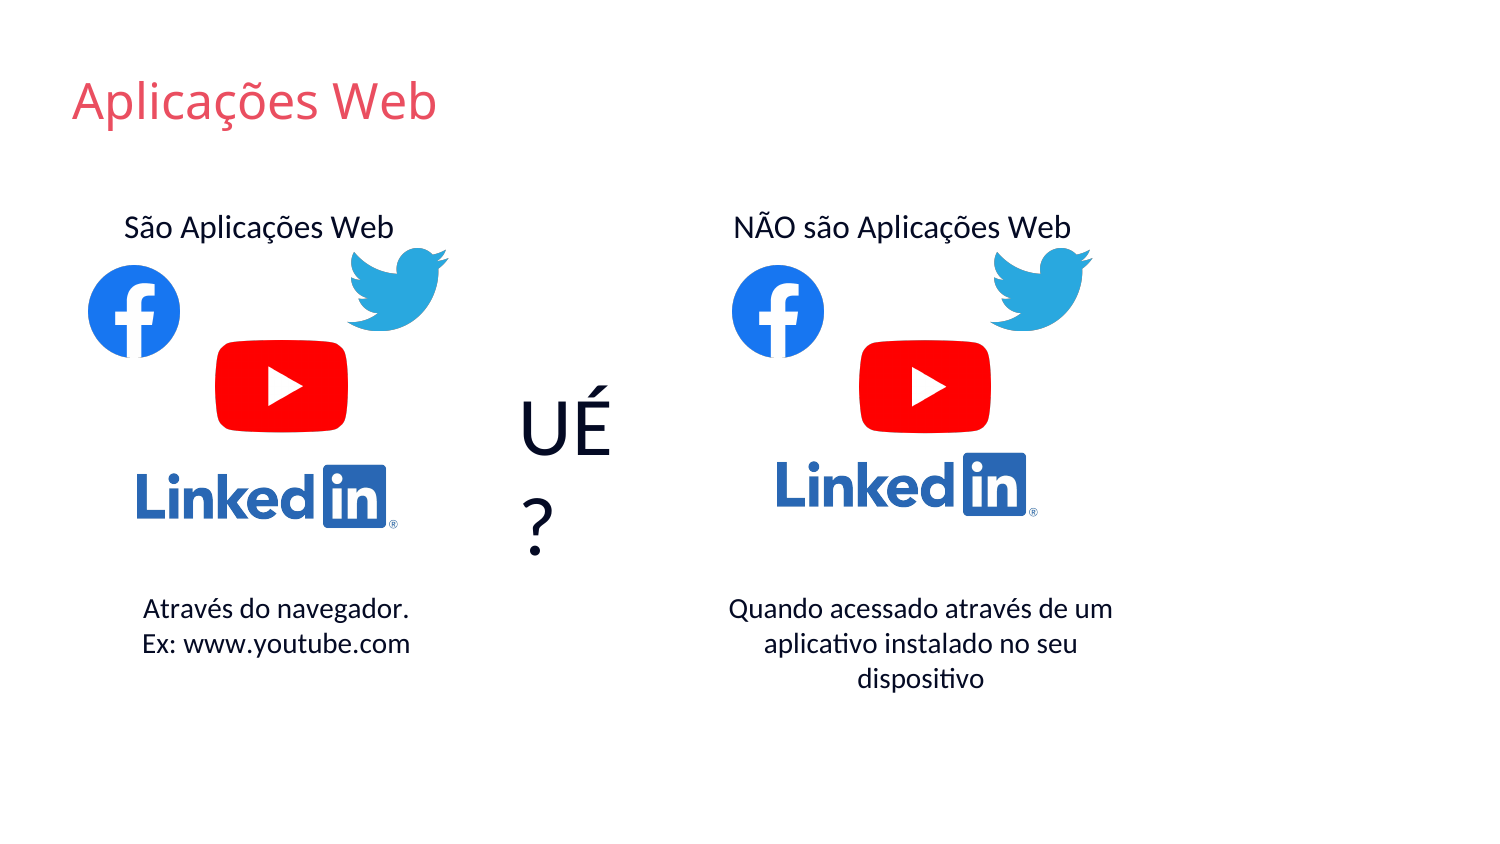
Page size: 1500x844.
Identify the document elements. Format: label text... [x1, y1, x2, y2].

text_box NÃO são Aplicações Web [693, 189, 1120, 235]
text_box Quando acessado através de um aplicativo instalado no seu dispositivo [659, 574, 1158, 666]
picture [732, 265, 824, 358]
text_box Aplicações Web [57, 45, 1274, 126]
text_box São Aplicações Web [84, 189, 426, 235]
picture [88, 265, 180, 358]
text_box Através do navegador. Ex: www.youtube.com [87, 562, 442, 687]
text_box UÉ? [478, 357, 660, 460]
picture [137, 248, 449, 562]
picture [777, 248, 1093, 566]
